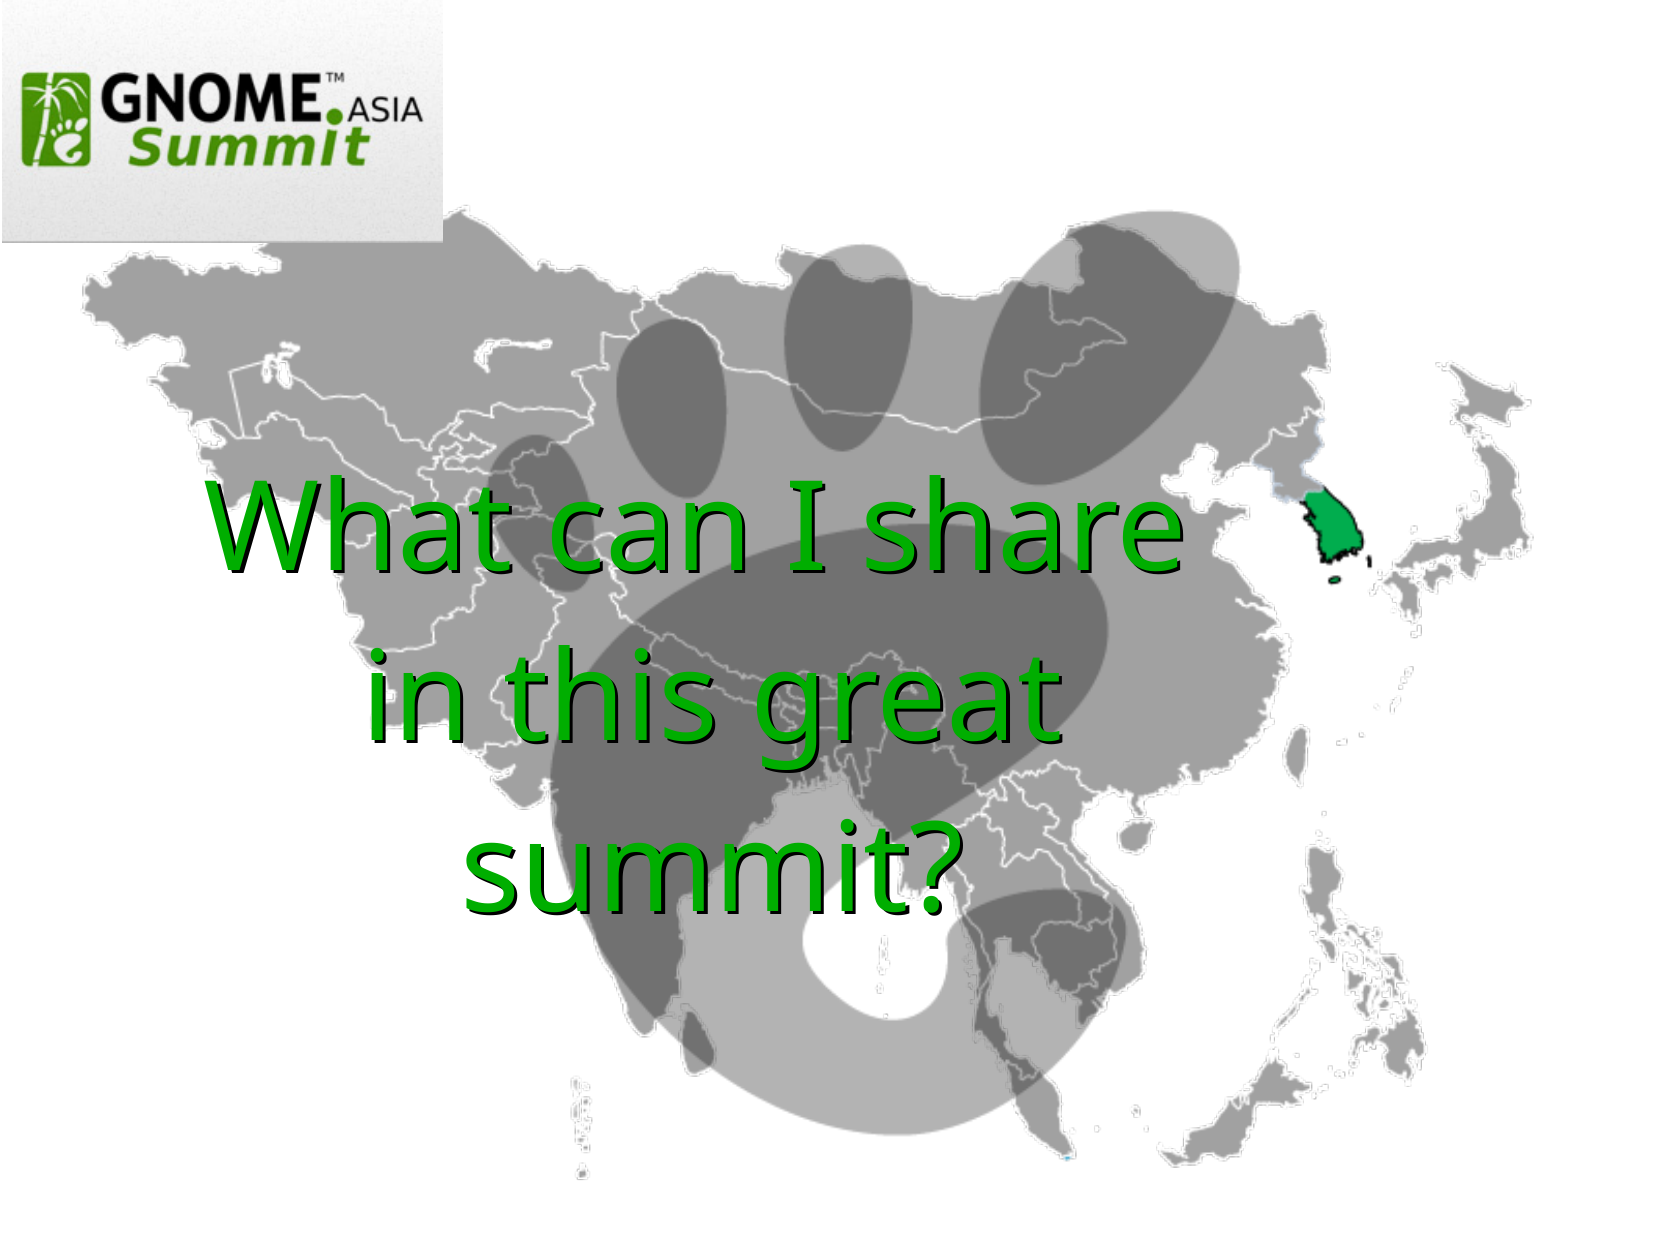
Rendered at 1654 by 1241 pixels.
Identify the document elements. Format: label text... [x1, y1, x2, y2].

text_box What can I share in this great summit? [189, 429, 1438, 770]
text_box What can I share in this great summit? [192, 432, 1441, 773]
picture [2, 0, 1654, 1241]
